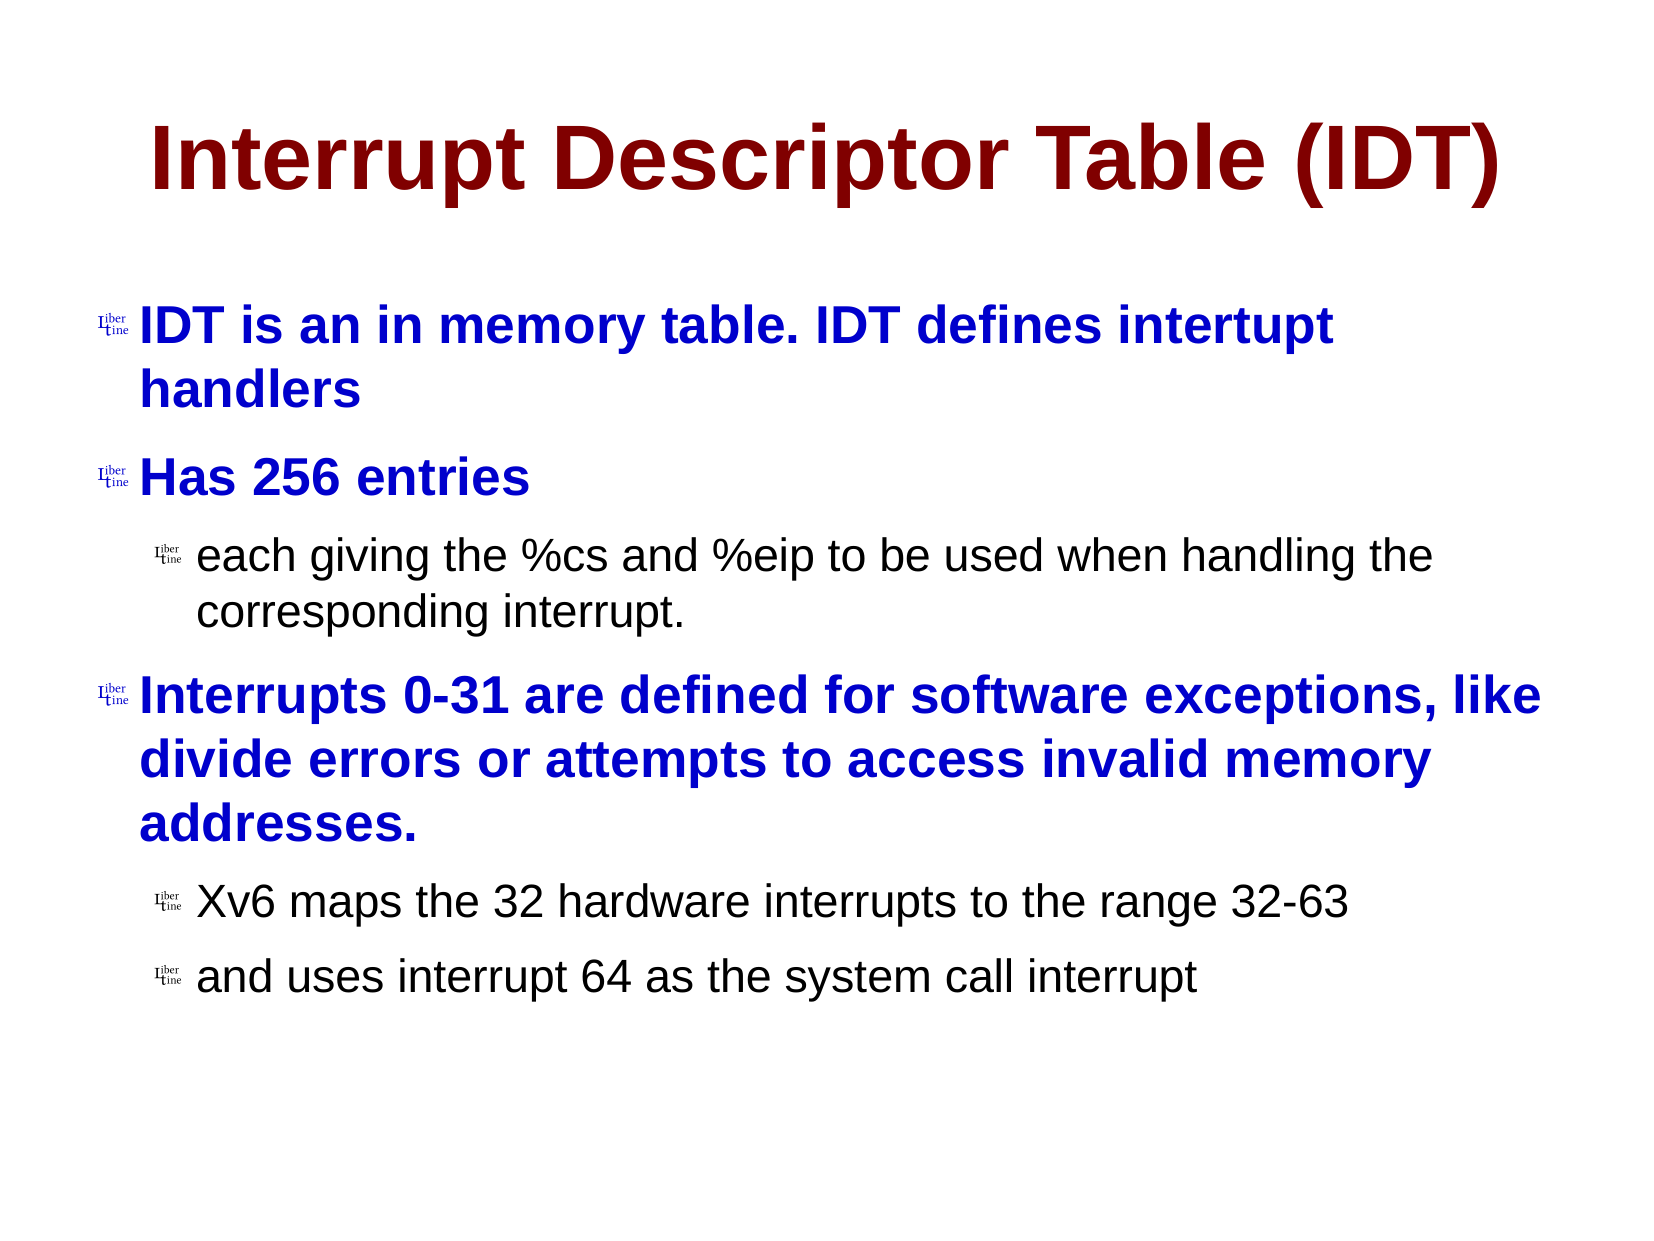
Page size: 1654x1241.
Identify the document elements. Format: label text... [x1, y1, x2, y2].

list IDT is an in memory table. IDT defines intertupt handlers Has 256 entries each giving the %cs and %eip to be used when handling the corresponding interrupt. Interrupts 0-31 are defined for software exceptions, like divide errors or attempts to access invalid memory addresses. Xv6 maps the 32 hardware interrupts to the range 32-63 and uses interrupt 64 as the system call interrupt [82, 290, 1571, 1010]
title Interrupt Descriptor Table (IDT) [82, 49, 1571, 257]
